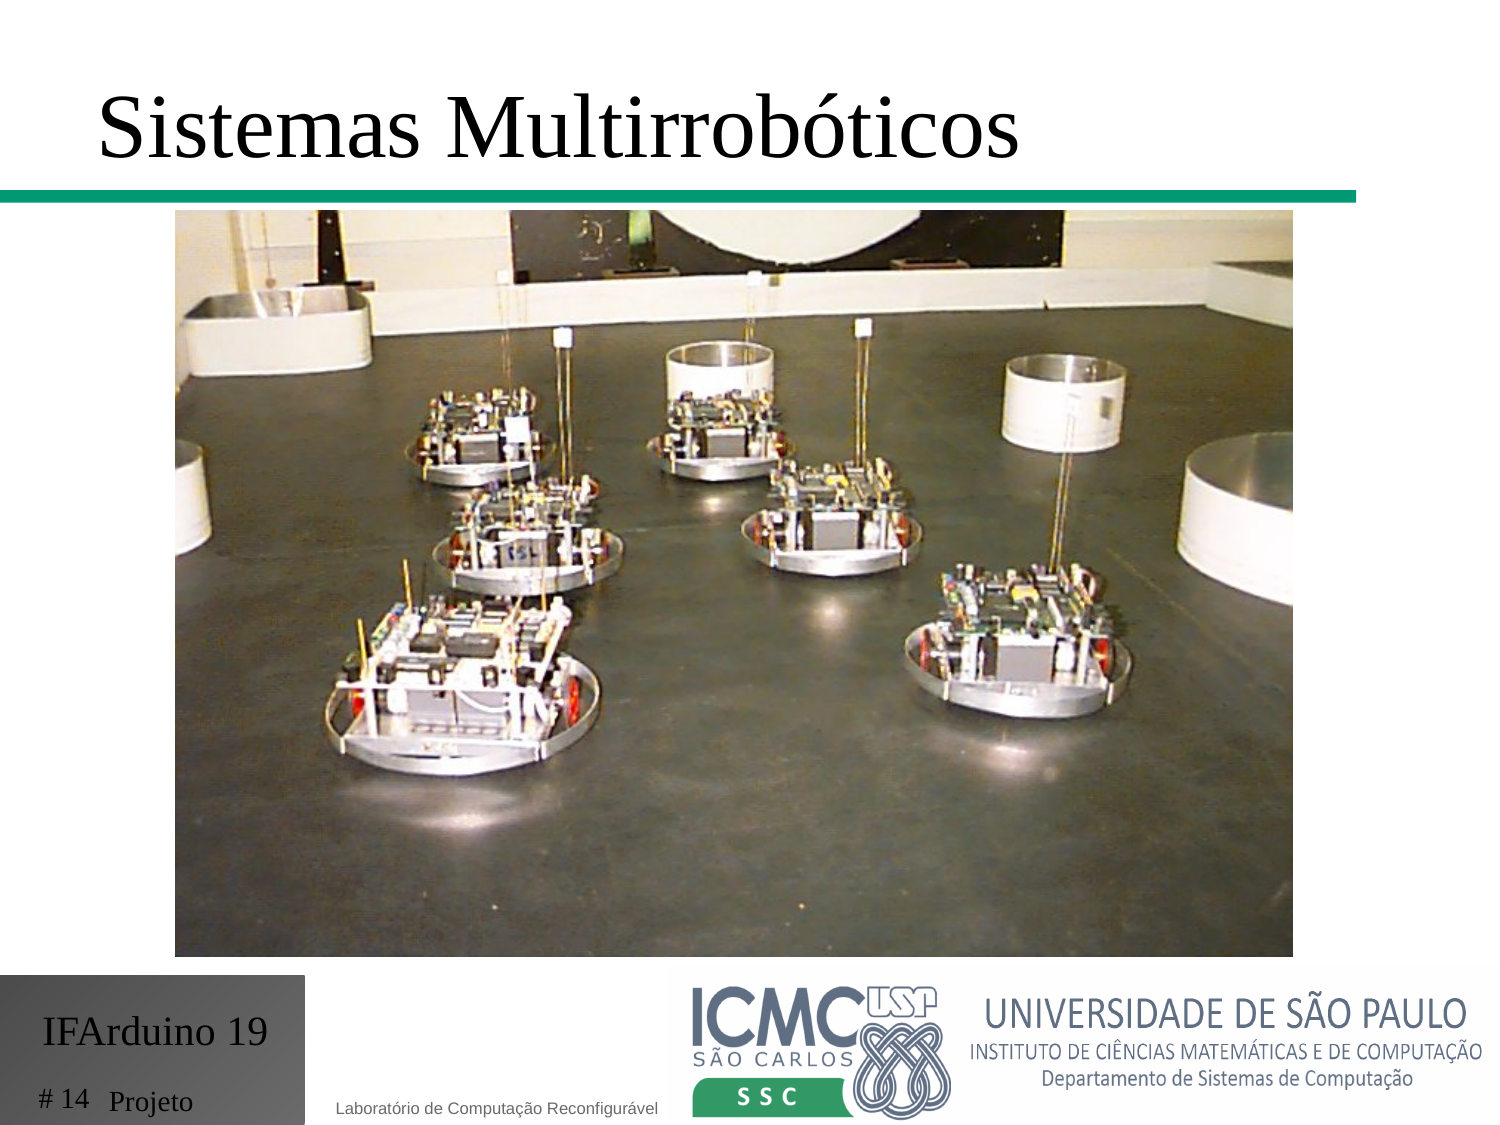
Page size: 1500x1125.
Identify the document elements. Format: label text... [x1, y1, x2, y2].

slide_number # <number> [23, 1071, 164, 1119]
picture [175, 242, 1293, 957]
text_box Projeto [94, 1074, 209, 1125]
text_box Sistemas Multirrobóticos [81, 0, 1357, 242]
picture [667, 964, 1500, 1121]
